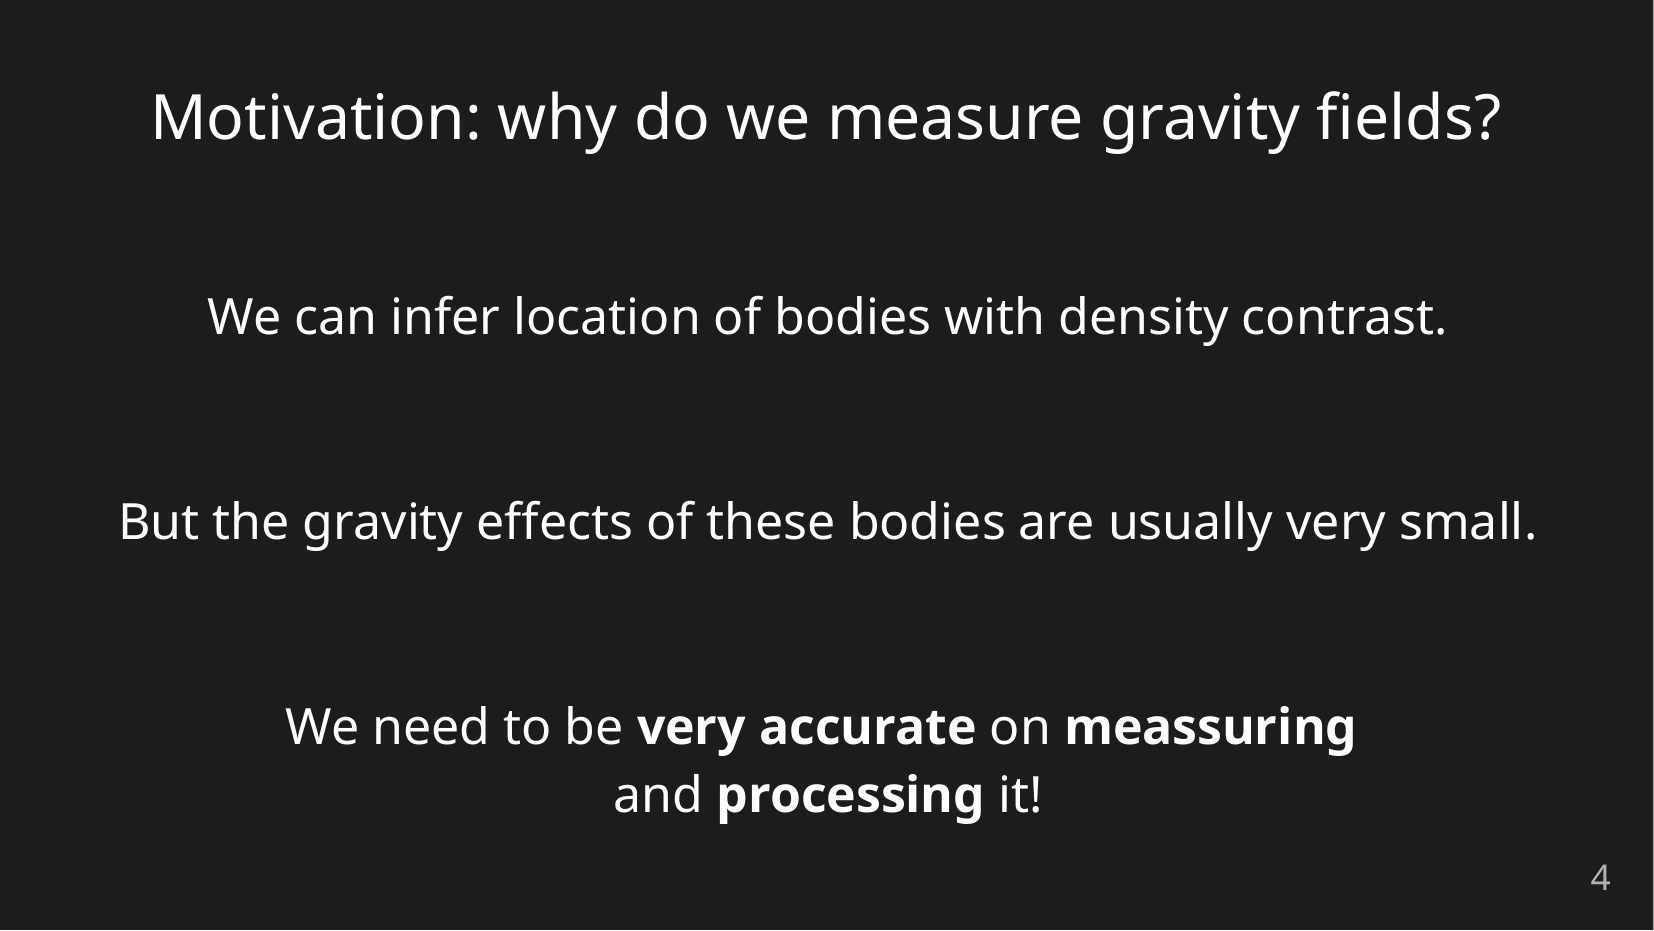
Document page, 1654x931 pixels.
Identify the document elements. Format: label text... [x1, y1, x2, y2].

text_box <number> [1409, 845, 1626, 916]
title Motivation: why do we measure gravity fields? [82, 52, 1571, 178]
text_box We can infer location of bodies with density contrast. But the gravity effects of these bodies are usually very small. We need to be very accurate on meassuring and processing it! [38, 273, 1619, 896]
